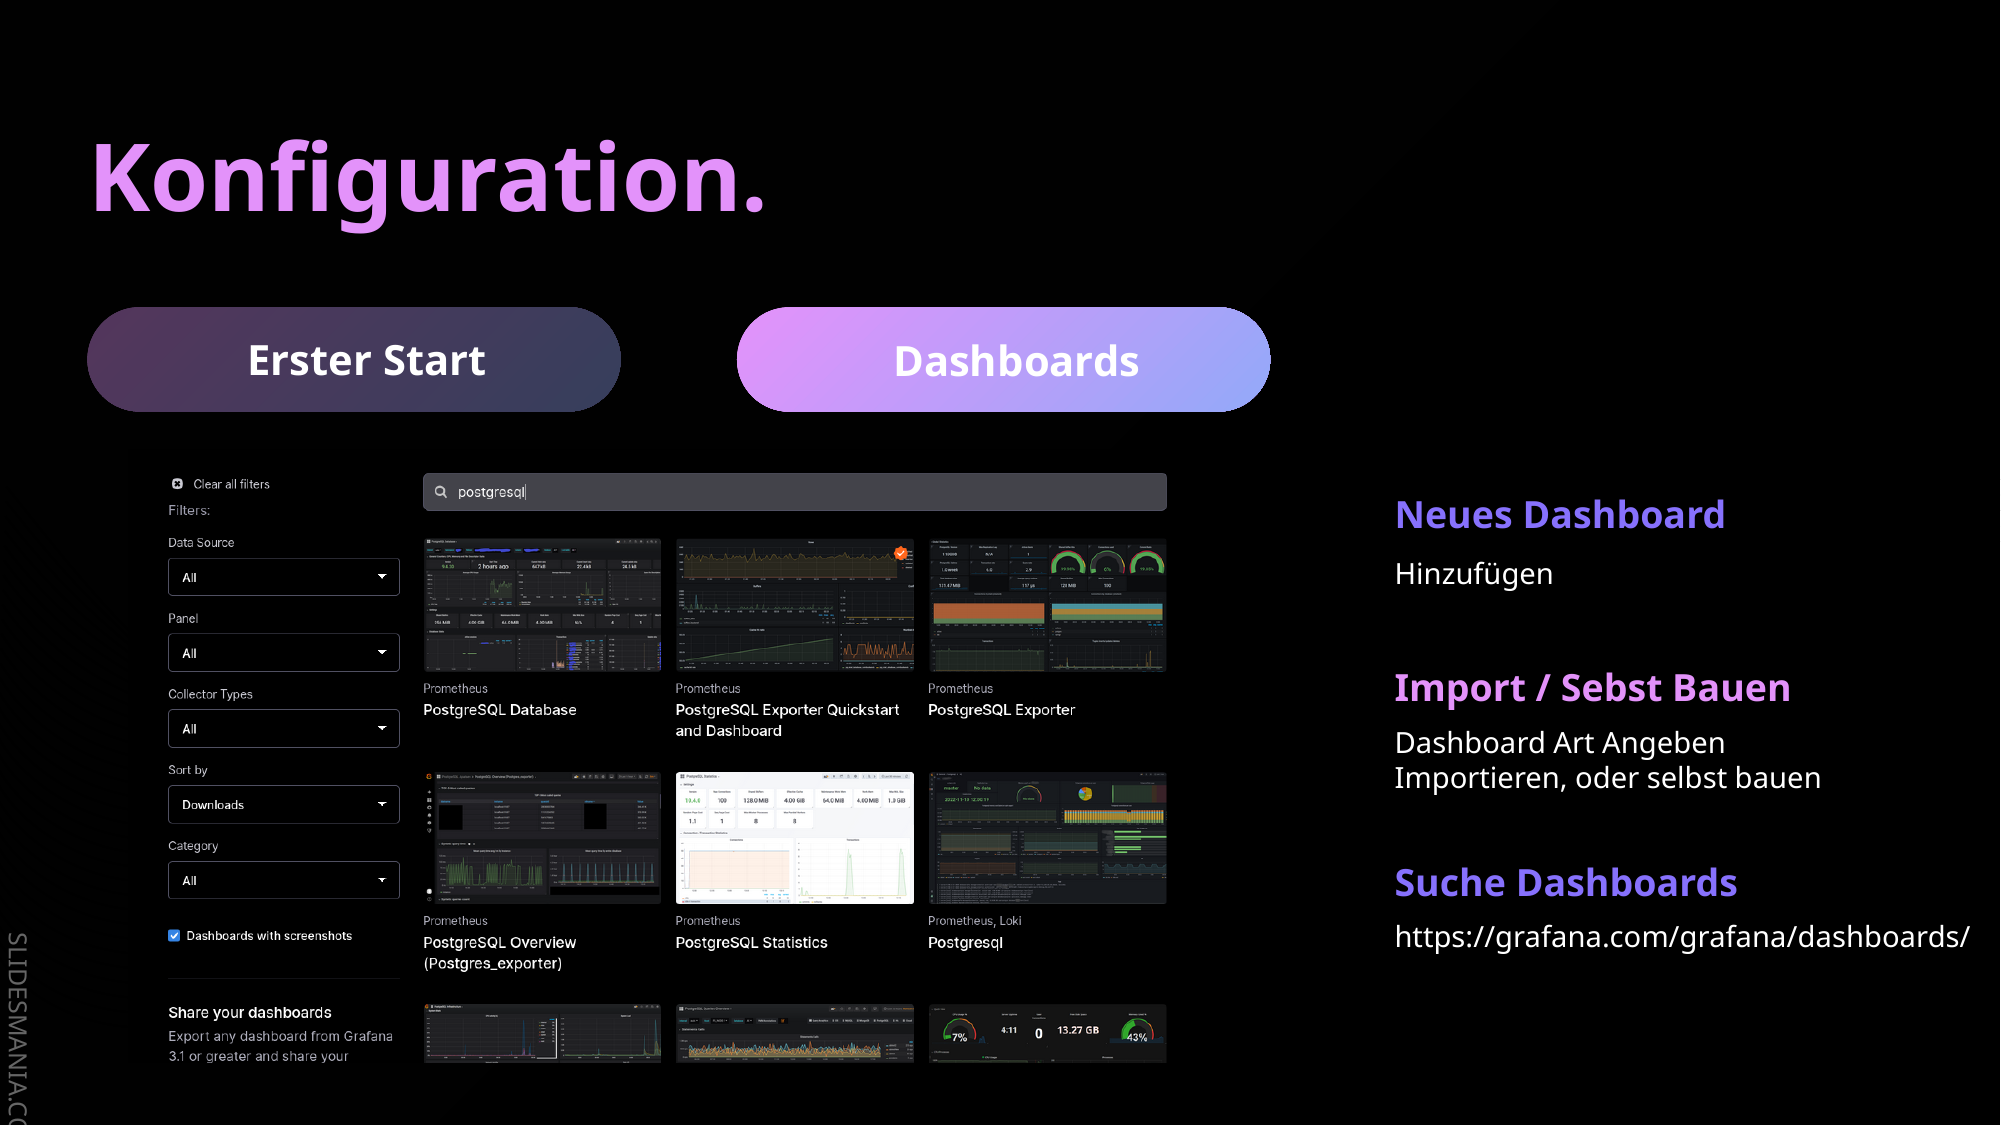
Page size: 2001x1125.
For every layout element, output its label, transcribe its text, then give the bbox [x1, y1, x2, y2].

text_box [737, 324, 750, 394]
text_box Import / Sebst Bauen [1374, 650, 1932, 703]
title Konfiguration. [68, 97, 1932, 223]
text_box [767, 407, 1240, 412]
list https://grafana.com/grafana/dashboards/ [1374, 898, 2000, 1058]
text_box Erster Start [100, 306, 634, 407]
text_box [118, 407, 590, 412]
text_box [87, 325, 100, 394]
list Hinzufügen [1374, 535, 1932, 650]
text_box Suche Dashboards [1374, 832, 1932, 898]
text_box Dashboards [750, 306, 1284, 407]
list Dashboard Art Angeben Importieren, oder selbst bauen [1374, 703, 1932, 832]
picture [128, 449, 1201, 1063]
text_box Neues Dashboard [1374, 463, 1932, 535]
